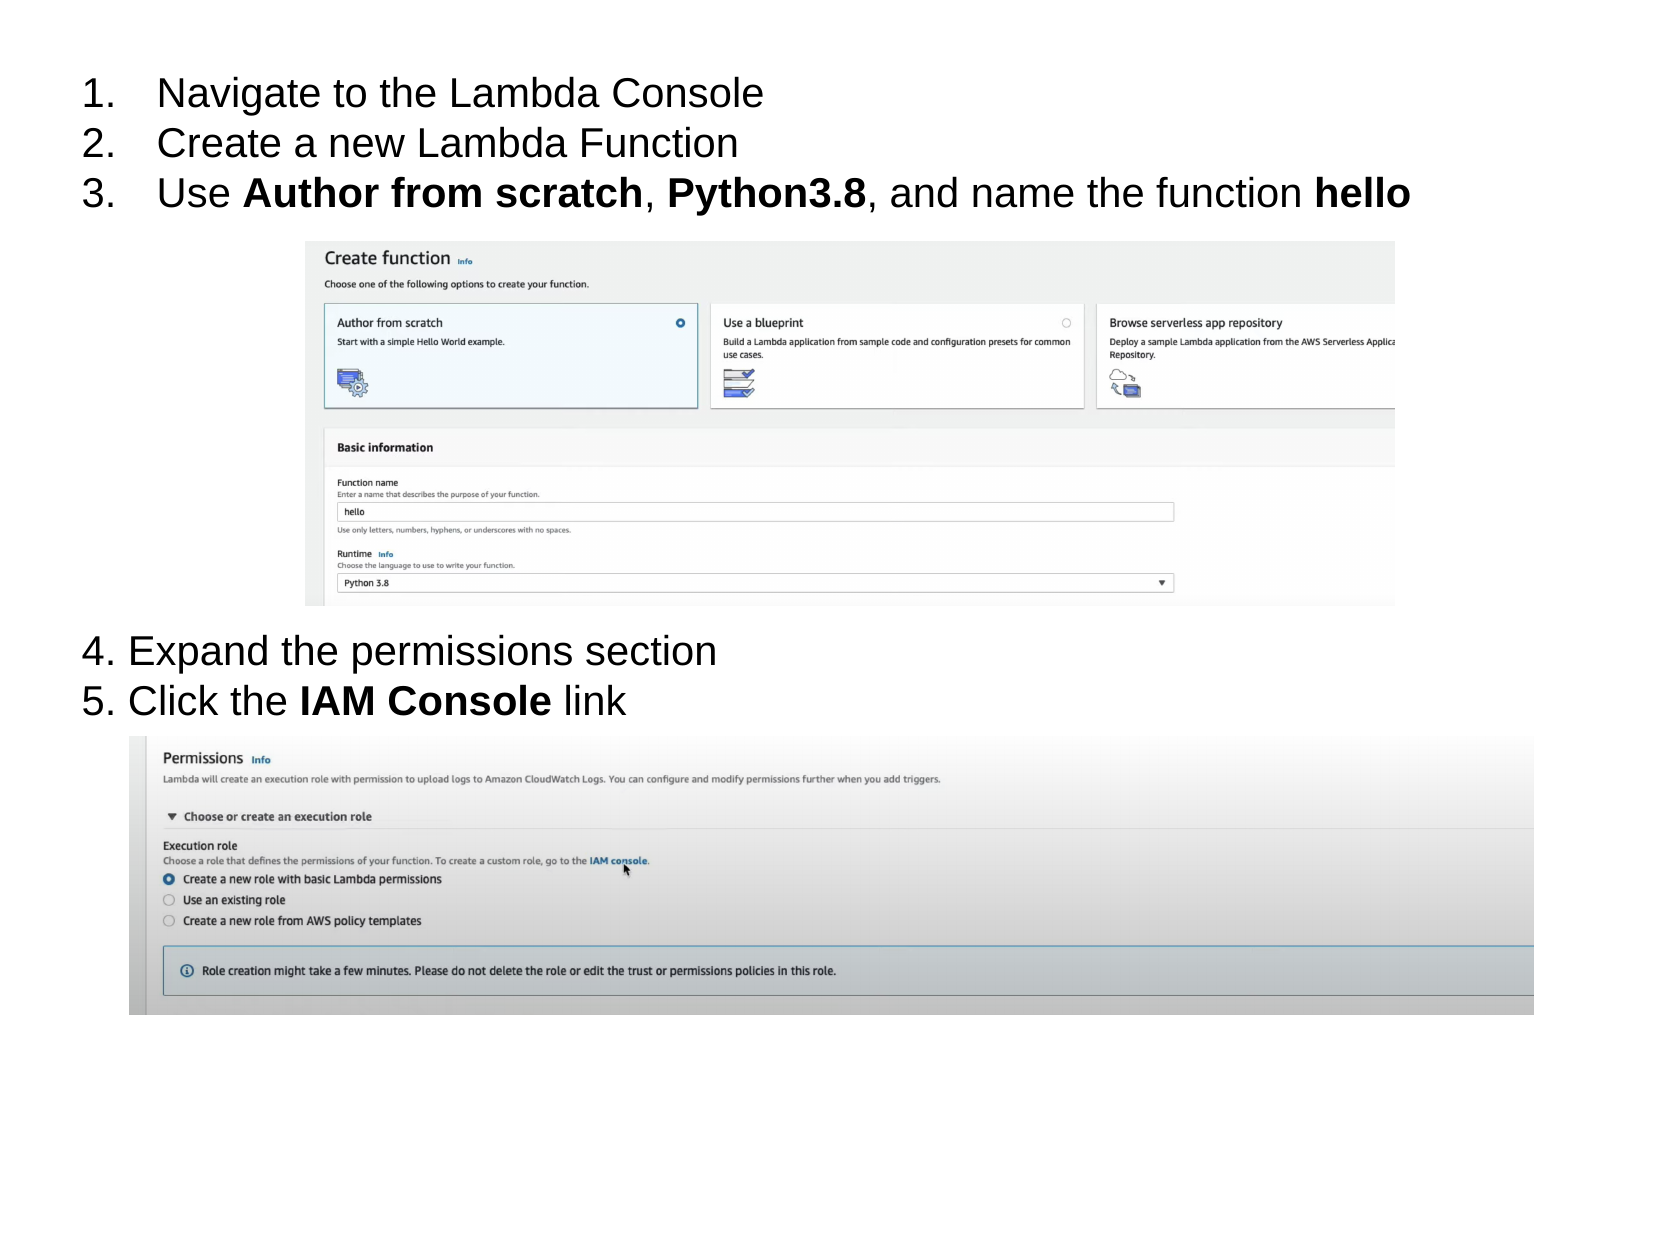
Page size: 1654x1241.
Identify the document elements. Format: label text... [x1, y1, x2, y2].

text_box 4. Expand the permissions section 5. Click the IAM Console link [81, 623, 1619, 737]
list Navigate to the Lambda Console Create a new Lambda Function Use Author from scratch, Python3.8, and name the function hello [81, 65, 1619, 242]
picture [129, 736, 1534, 1016]
picture [305, 241, 1395, 606]
